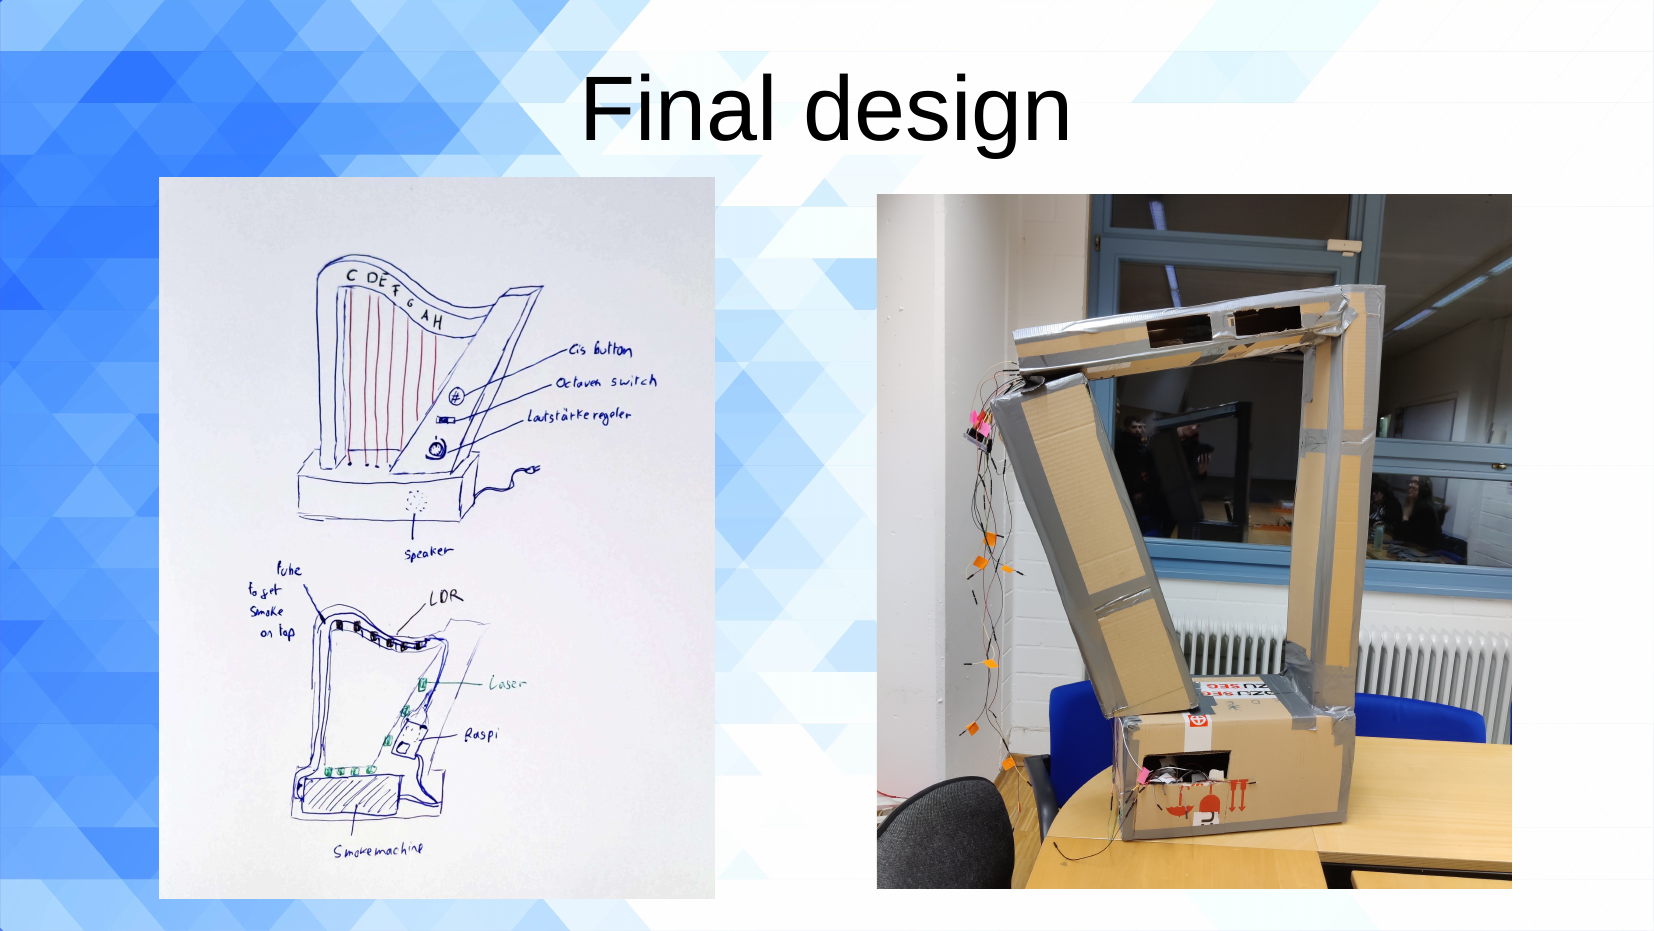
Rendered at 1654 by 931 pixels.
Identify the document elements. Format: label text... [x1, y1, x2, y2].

picture [0, 0, 1654, 931]
title Final design [82, 31, 1571, 187]
